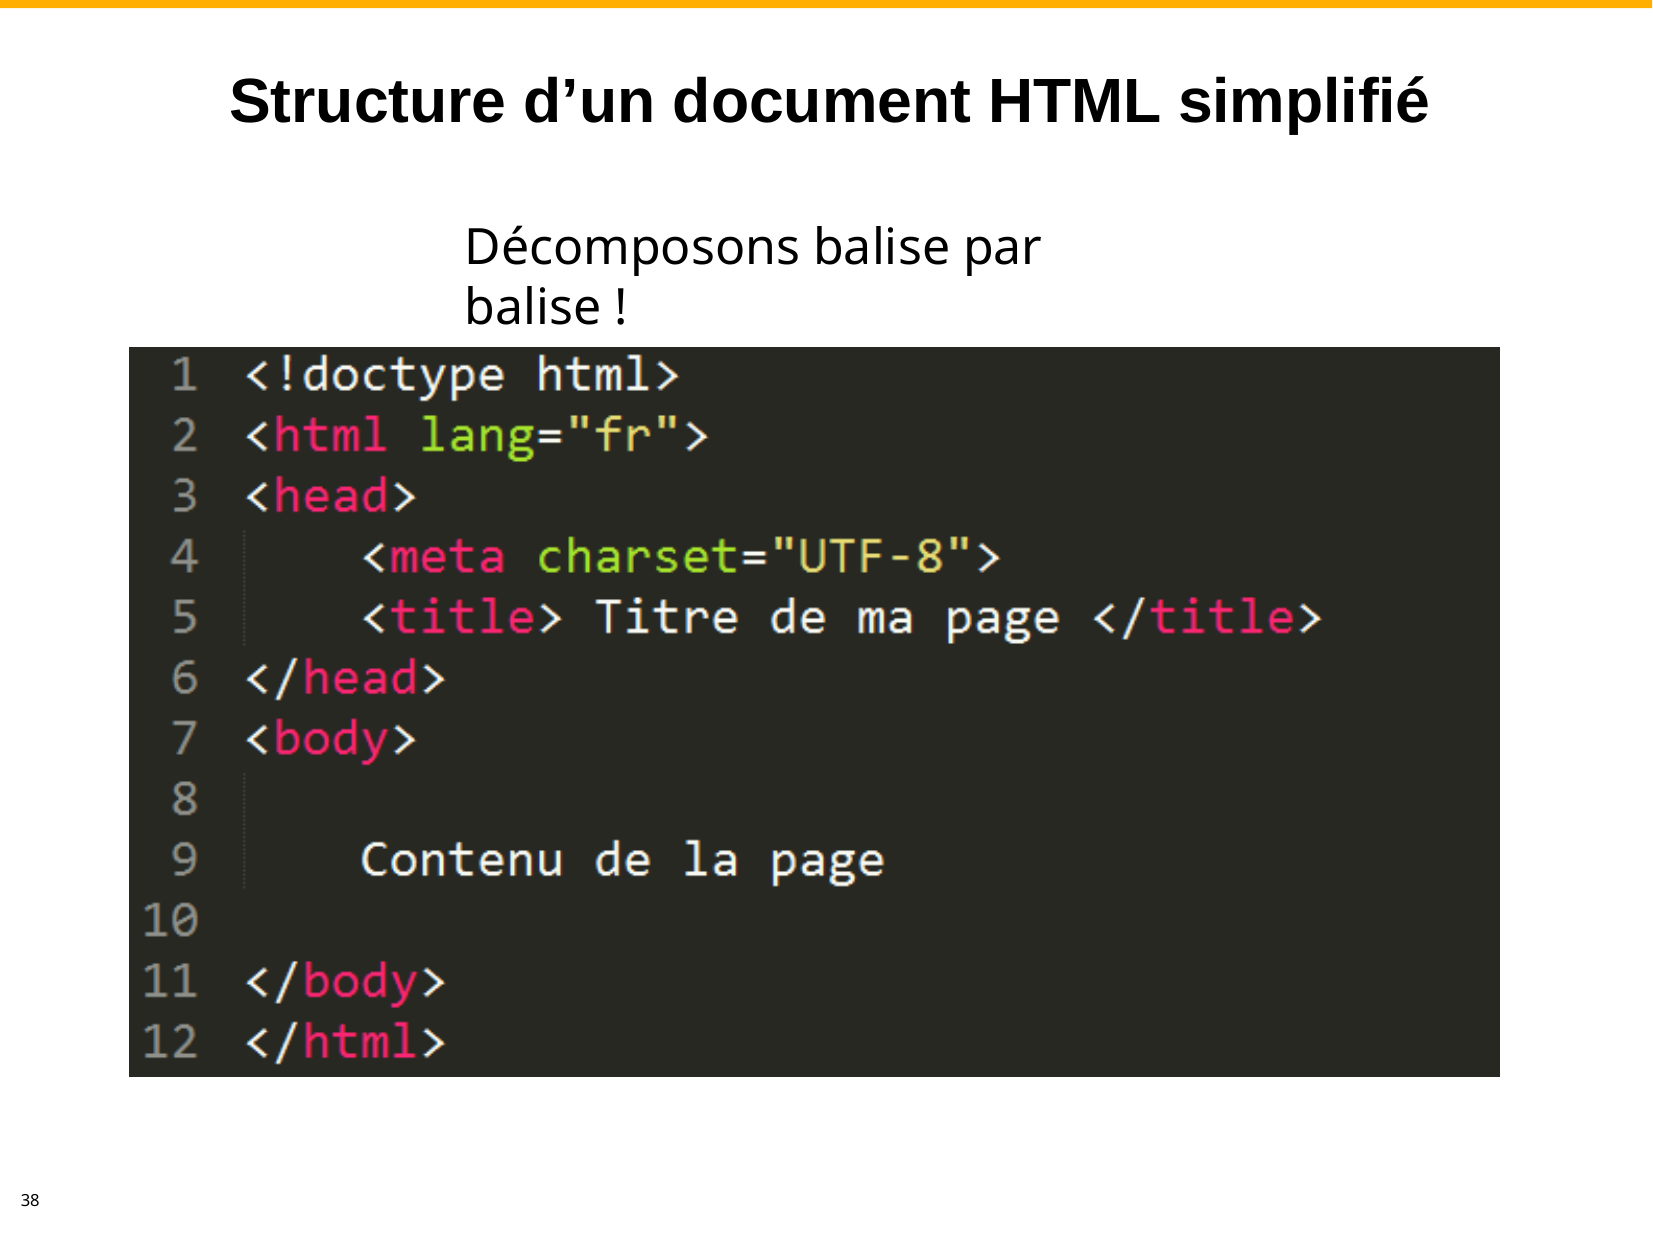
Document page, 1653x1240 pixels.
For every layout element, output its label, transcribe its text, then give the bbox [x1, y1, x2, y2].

text_box Décomposons balise par balise ! [462, 212, 1189, 335]
text_box <numéro> [14, 1189, 46, 1213]
text_box Structure d’un document HTML simplifié [227, 58, 1436, 136]
picture [129, 347, 1500, 1077]
